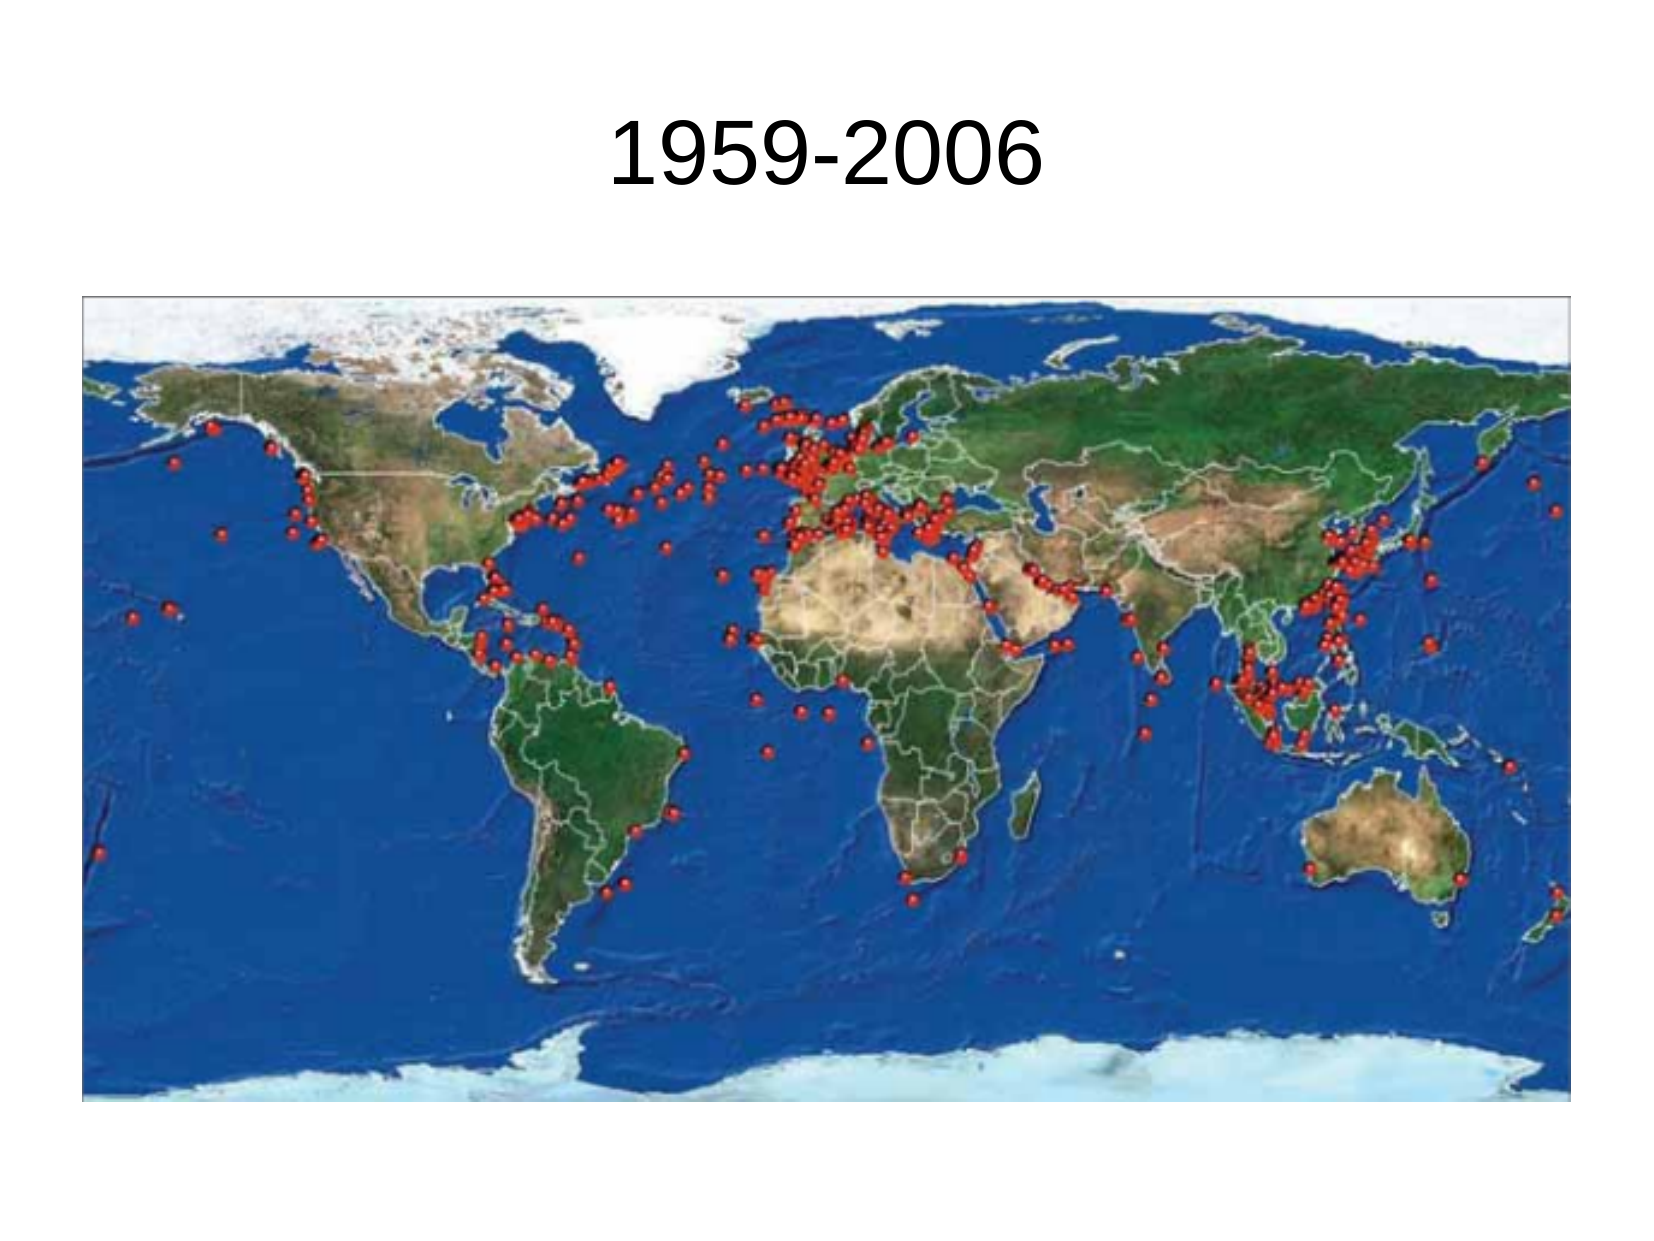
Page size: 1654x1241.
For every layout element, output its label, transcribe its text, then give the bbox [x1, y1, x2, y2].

title 1959-2006 [82, 49, 1571, 257]
picture [82, 296, 1571, 1103]
